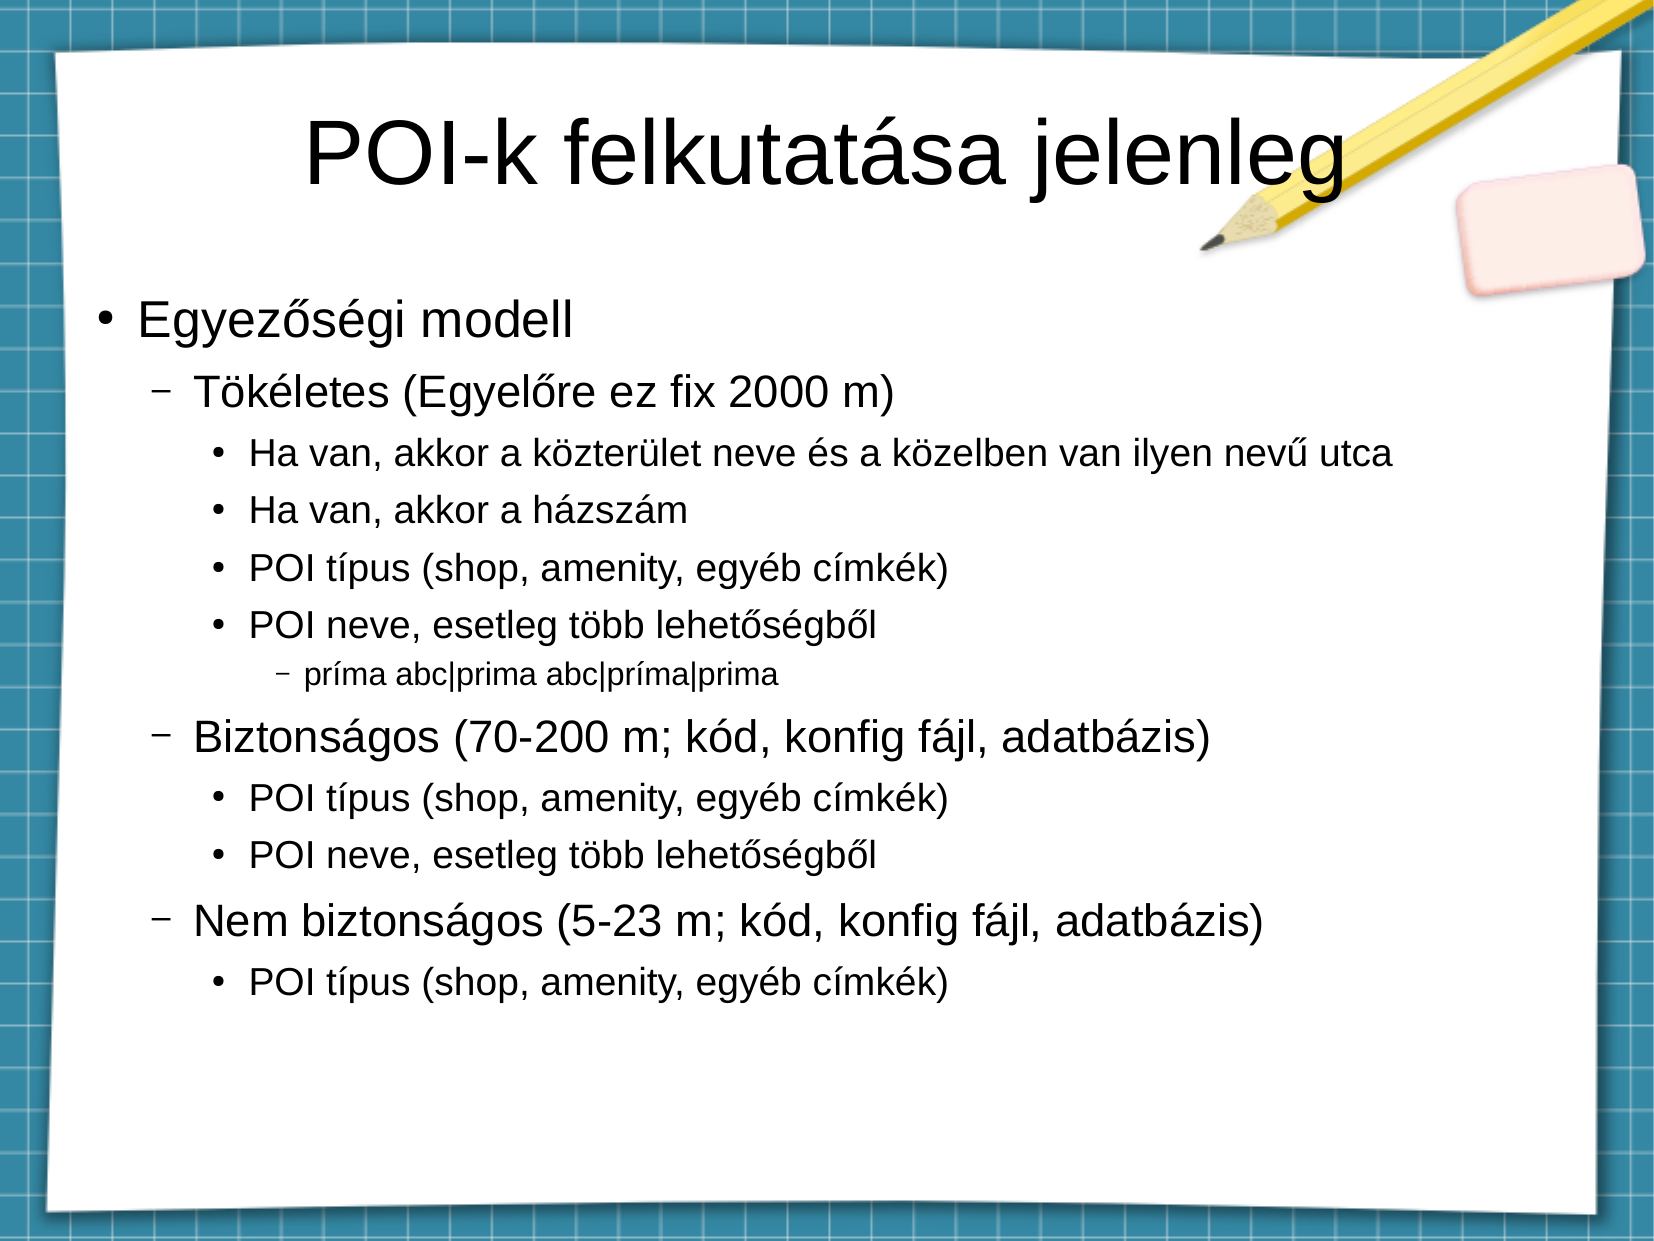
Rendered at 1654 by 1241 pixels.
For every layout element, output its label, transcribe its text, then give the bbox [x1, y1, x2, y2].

title POI-k felkutatása jelenleg [82, 49, 1571, 257]
picture [0, 0, 1654, 1241]
list Egyezőségi modell Tökéletes (Egyelőre ez fix 2000 m) Ha van, akkor a közterület neve és a közelben van ilyen nevű utca Ha van, akkor a házszám POI típus (shop, amenity, egyéb címkék) POI neve, esetleg több lehetőségből príma abc|prima abc|príma|prima Biztonságos (70-200 m; kód, konfig fájl, adatbázis) POI típus (shop, amenity, egyéb címkék) POI neve, esetleg több lehetőségből Nem biztonságos (5-23 m; kód, konfig fájl, adatbázis) POI típus (shop, amenity, egyéb címkék) [82, 290, 1571, 1010]
